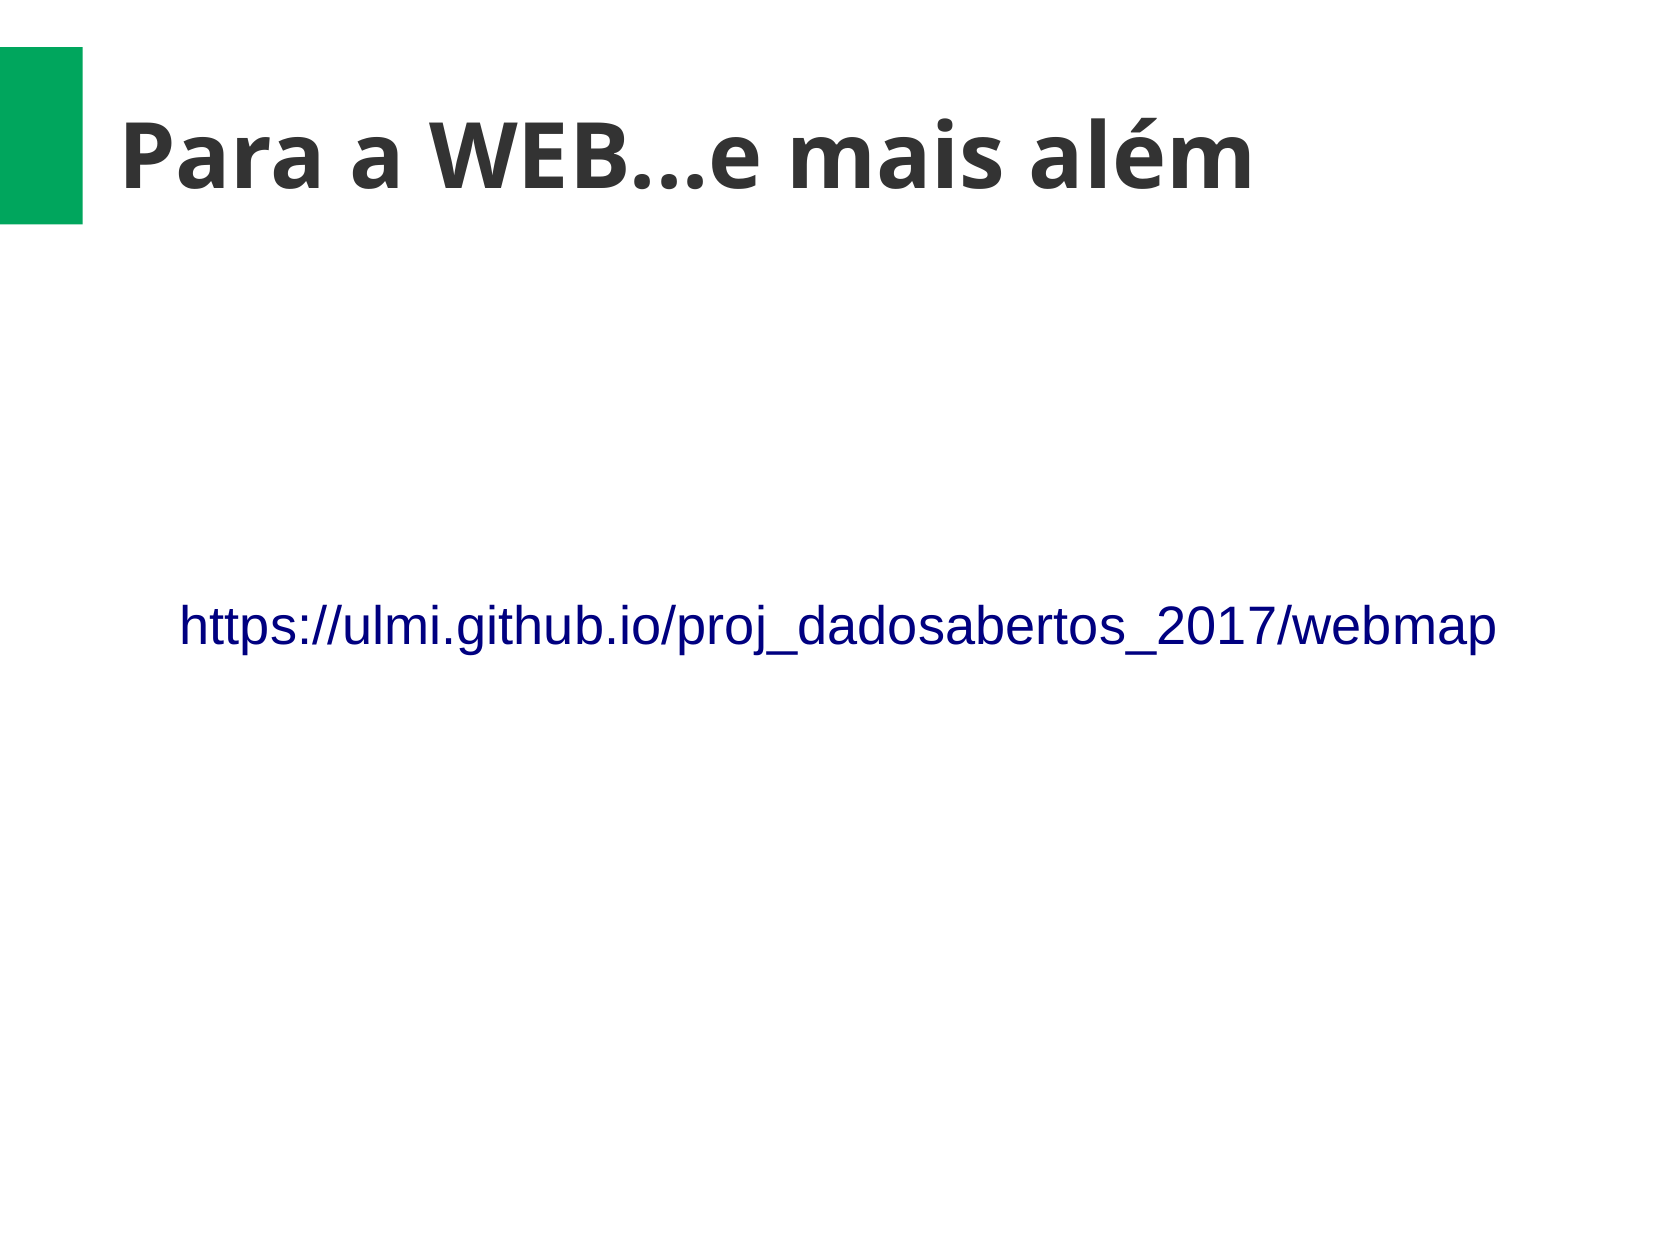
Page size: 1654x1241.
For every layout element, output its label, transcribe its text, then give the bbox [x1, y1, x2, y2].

title Para a WEB...e mais além [118, 49, 1571, 257]
text_box https://ulmi.github.io/proj_dadosabertos_2017/webmap [165, 588, 1516, 706]
